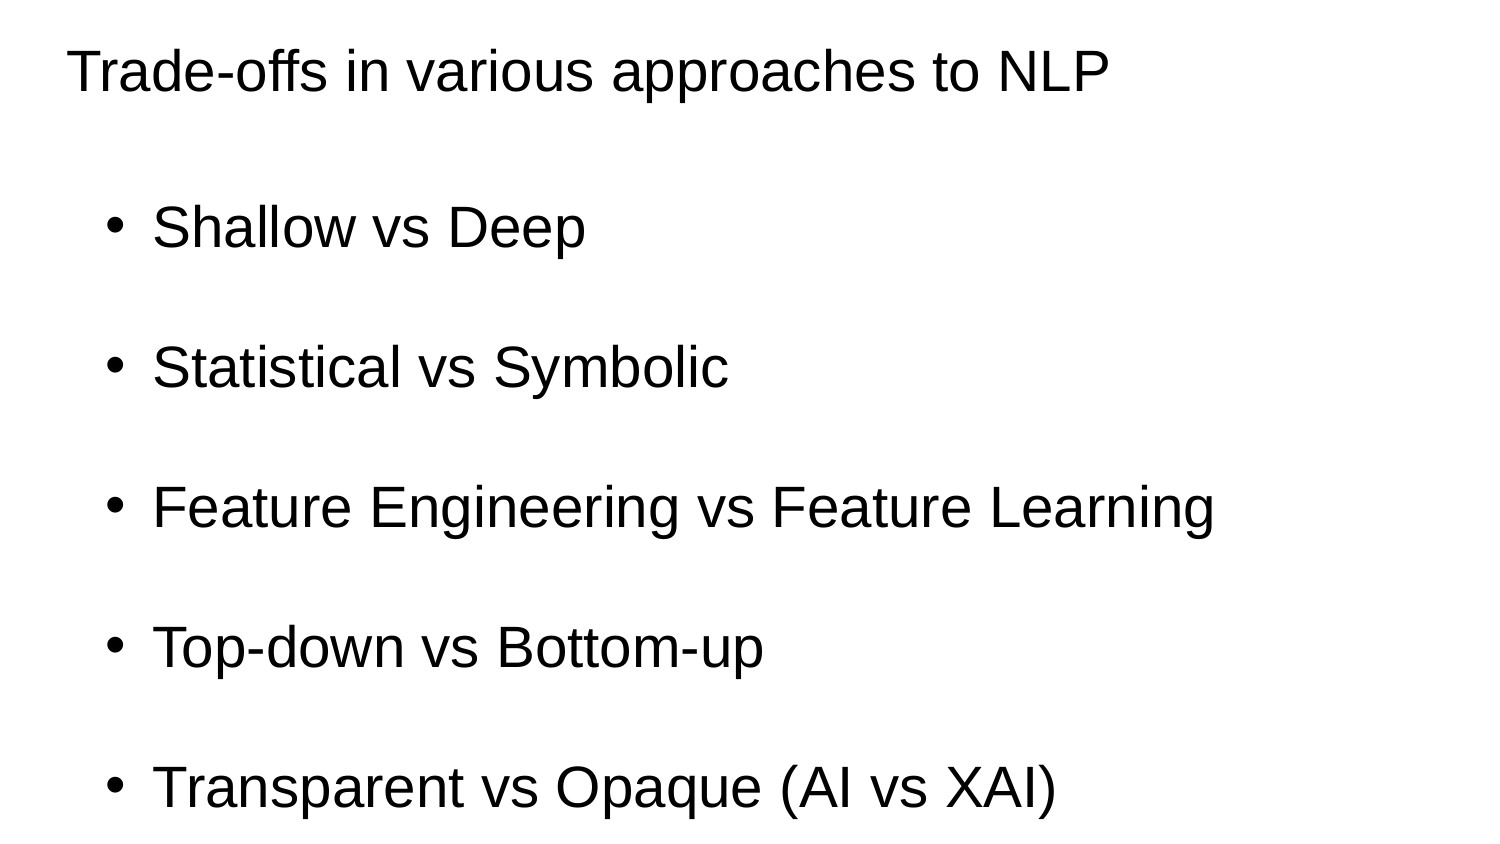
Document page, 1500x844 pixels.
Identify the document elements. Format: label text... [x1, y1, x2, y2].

text_box Shallow vs Deep Statistical vs Symbolic Feature Engineering vs Feature Learning Top-down vs Bottom-up Transparent vs Opaque (AI vs XAI) [90, 111, 1233, 844]
title Trade-offs in various approaches to NLP [51, 18, 1449, 112]
